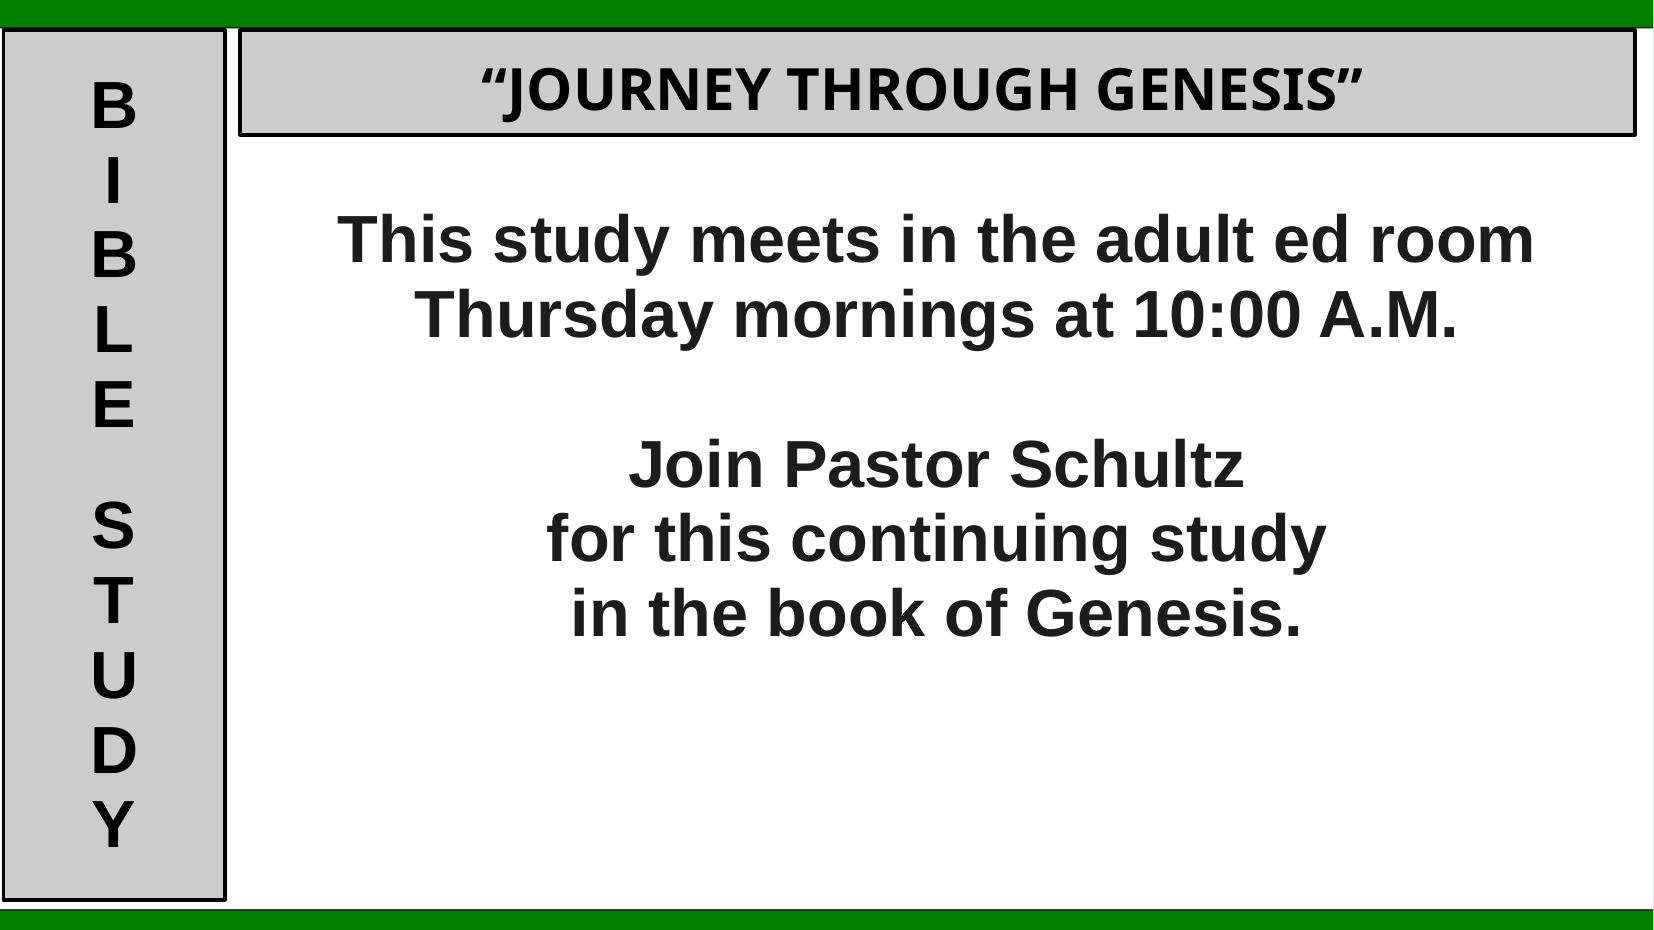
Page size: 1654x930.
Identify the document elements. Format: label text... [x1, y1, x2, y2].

picture [0, 0, 1654, 930]
text_box This study meets in the adult ed room Thursday mornings at 10:00 A.M. Join Pastor Schultz for this continuing study in the book of Genesis. [300, 194, 1576, 659]
text_box B I B L E S T U D Y [3, 29, 226, 901]
text_box [240, 29, 1636, 135]
text_box “JOURNEY THROUGH GENESIS” [255, 40, 1591, 134]
